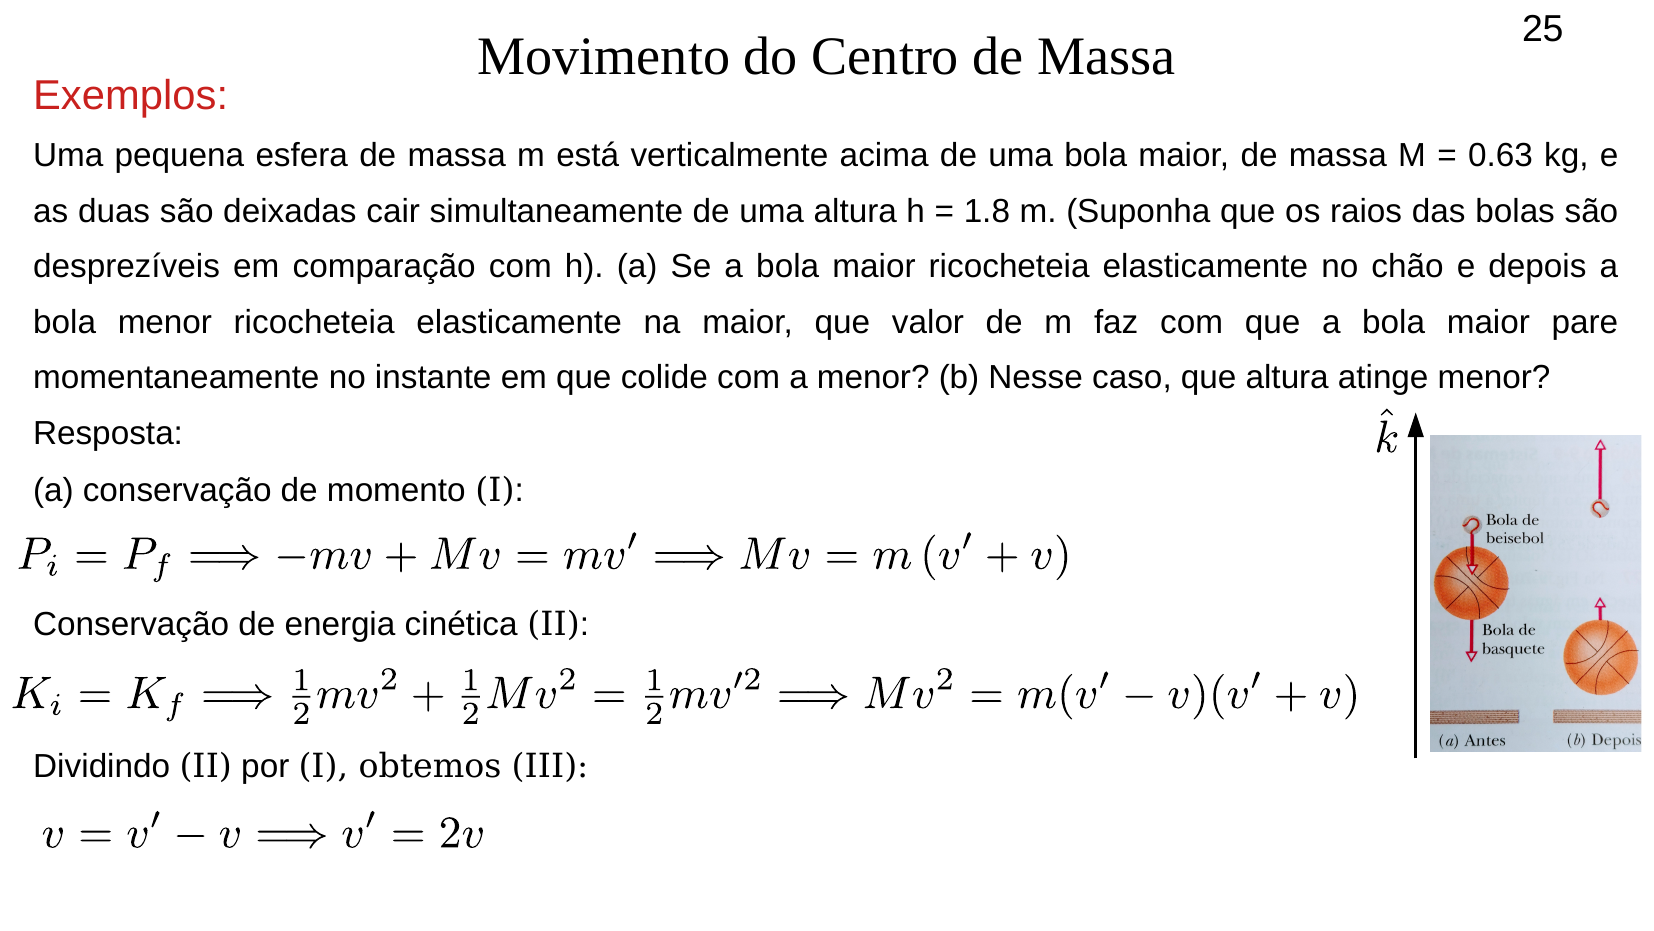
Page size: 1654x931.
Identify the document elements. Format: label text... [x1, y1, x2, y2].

text_box Movimento do Centro de Massa [462, 0, 1192, 94]
picture [8, 666, 1358, 726]
picture [14, 530, 1069, 584]
picture [1374, 408, 1398, 453]
text_box <number> [1507, 0, 1654, 71]
picture [41, 810, 483, 849]
picture [1430, 435, 1642, 752]
text_box Exemplos: Uma pequena esfera de massa m está verticalmente acima de uma bola maior, de massa M = 0.63 kg, e as duas são deixadas cair simultaneamente de uma altura h = 1.8 m. (Suponha que os raios das bolas são desprezíveis em comparação com h). (a) Se a bola maior ricocheteia elasticamente no chão e depois a bola menor ricocheteia elasticamente na maior, que valor de m faz com que a bola maior pare momentaneamente no instante em que colide com a menor? (b) Nesse caso, que altura atinge menor? Resposta: (a) conservação de momento (I): Conservação de energia cinética (II): Dividindo (II) por (I), obtemos (III): [18, 64, 1636, 848]
